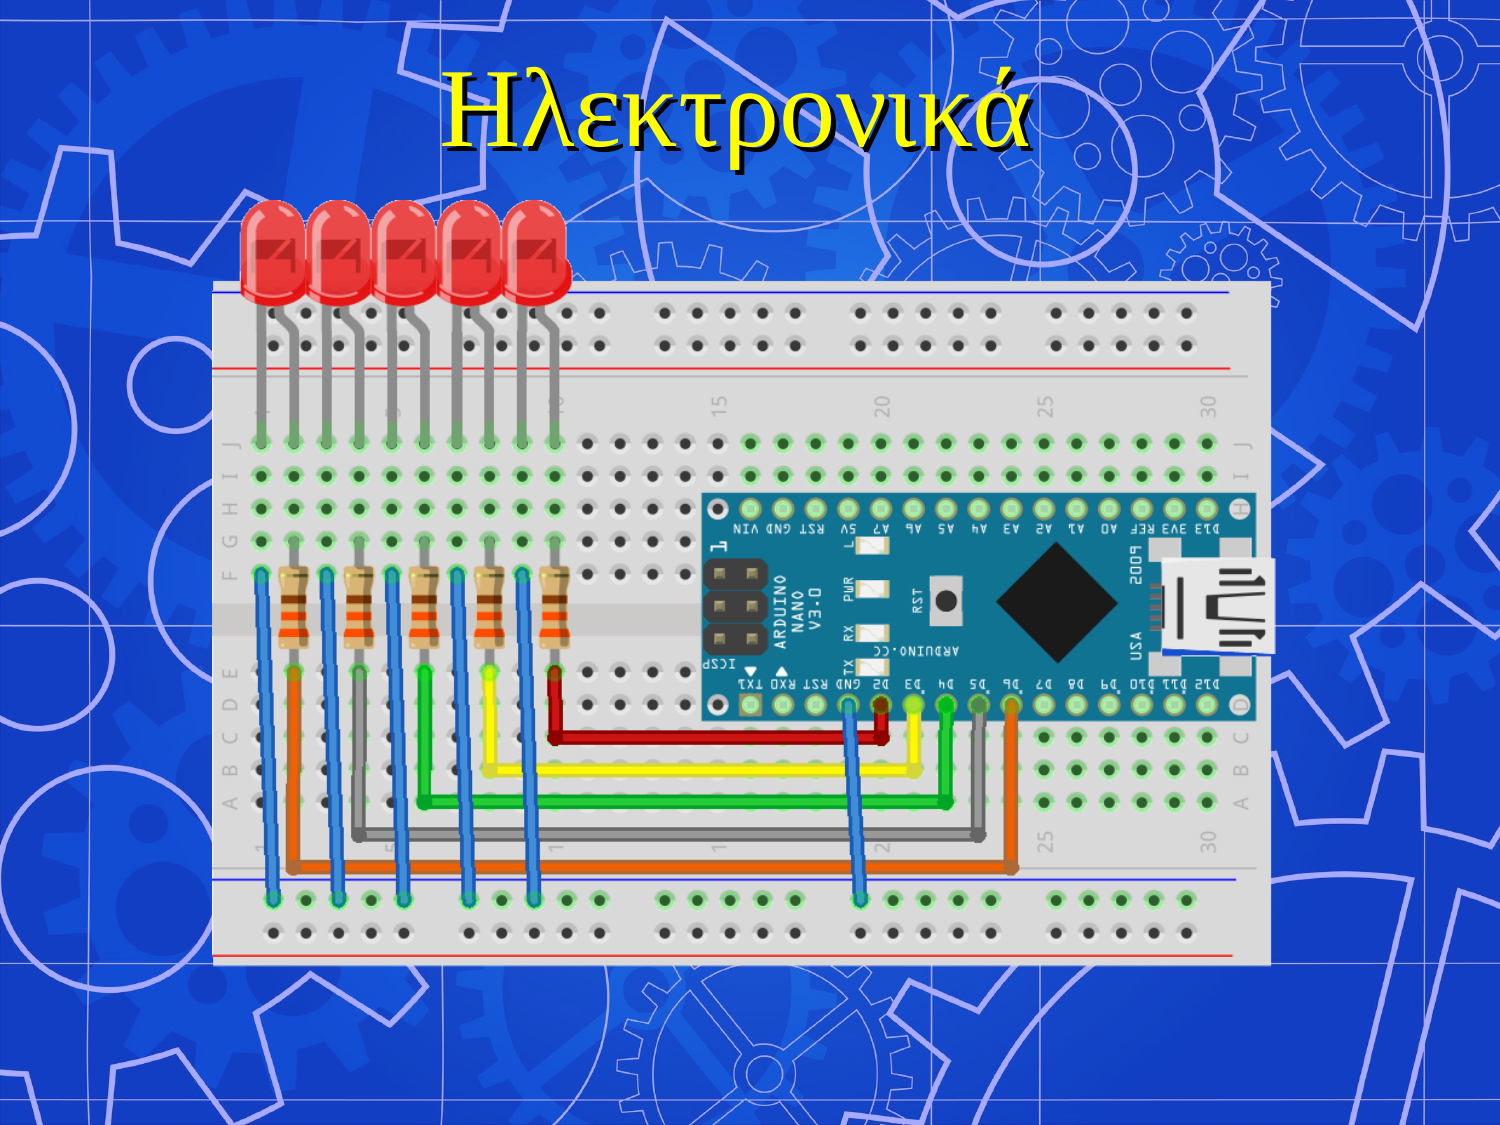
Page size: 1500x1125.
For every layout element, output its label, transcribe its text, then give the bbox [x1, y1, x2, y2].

text_box Ηλεκτρονικά [106, 26, 1366, 178]
picture [212, 200, 1276, 969]
